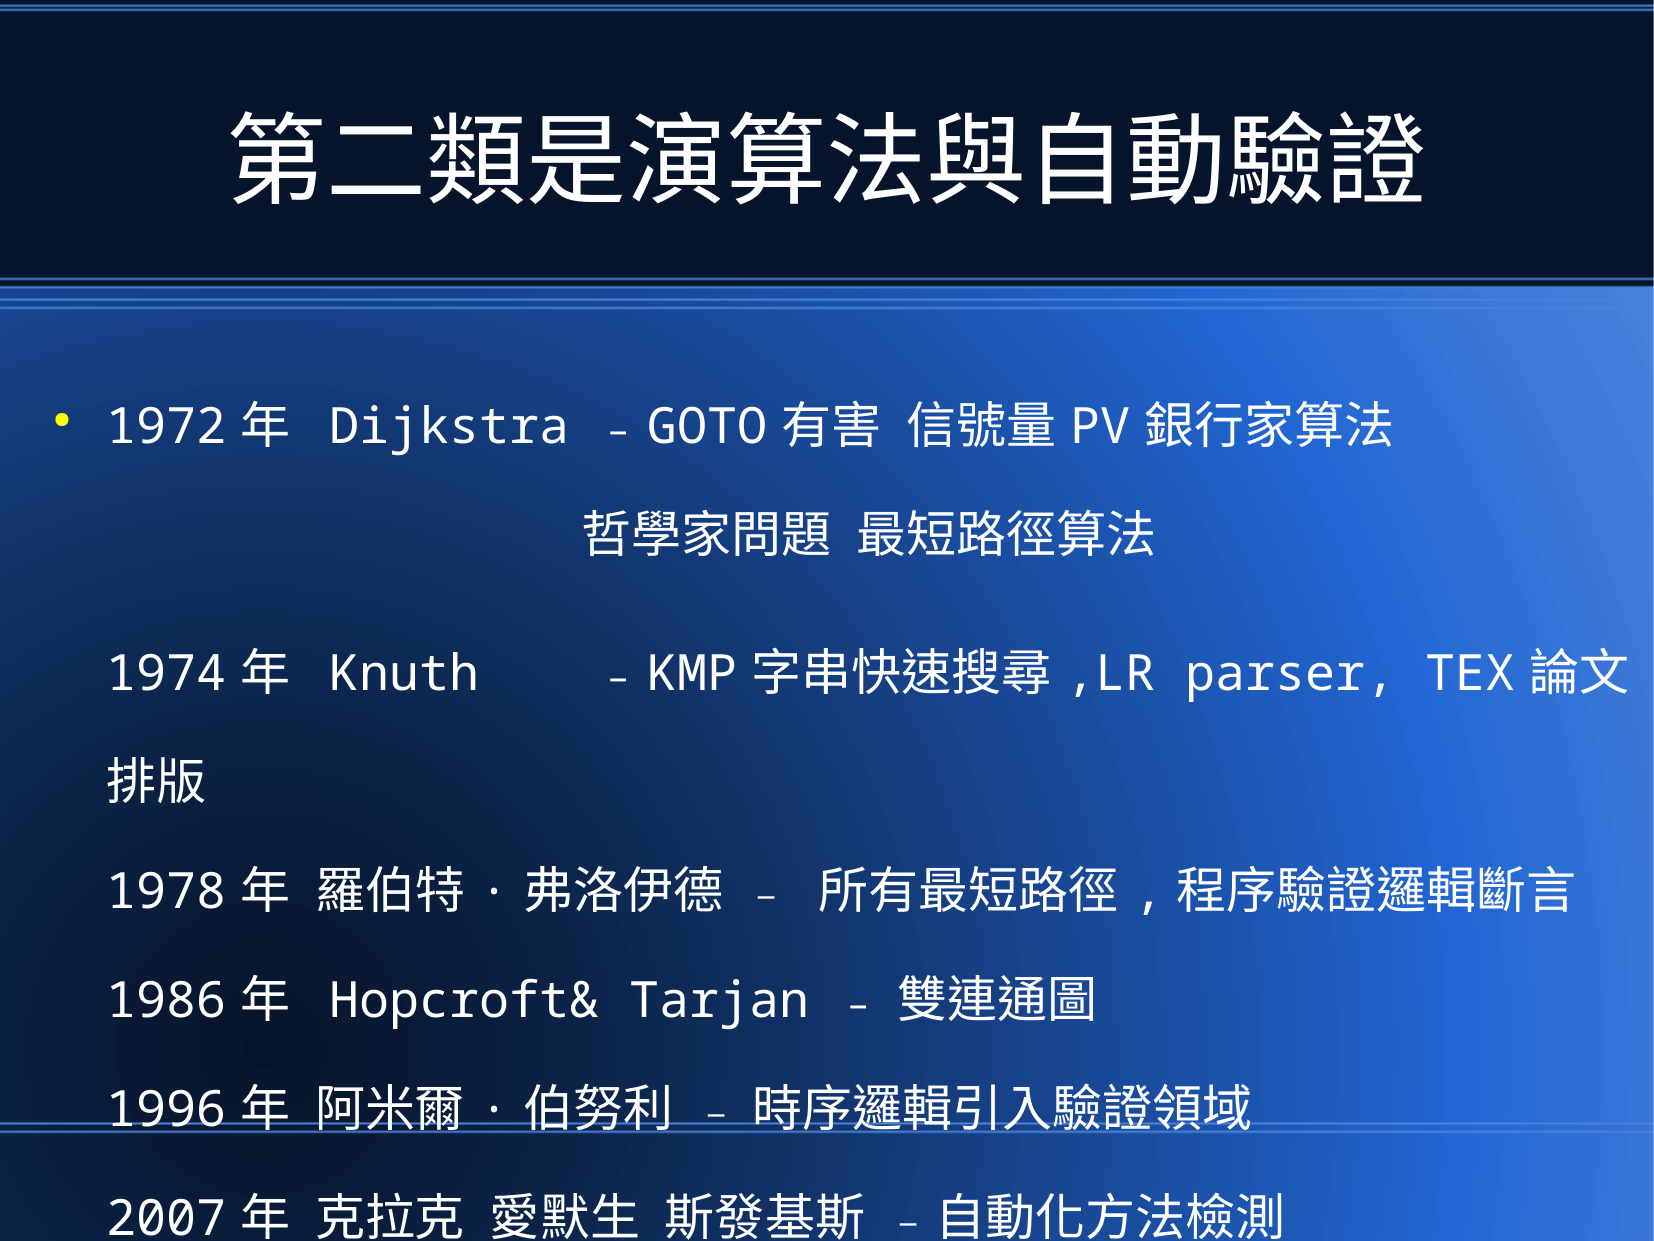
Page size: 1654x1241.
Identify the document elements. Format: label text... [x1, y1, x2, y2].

picture [0, 0, 1654, 1241]
title 第二類是演算法與自動驗證 [82, 49, 1571, 257]
list 1972年 Dijkstra – GOTO有害 信號量PV銀行家算法 哲學家問題 最短路徑算法 1974年 Knuth – KMP字串快速搜尋,LR parser, TEX論文排版 1978年 羅伯特·弗洛伊德 – 所有最短路徑,程序驗證邏輯斷言 1986年 Hopcroft& Tarjan – 雙連通圖 1996年 阿米爾·伯努利 – 時序邏輯引入驗證領域 2007年 克拉克 愛默生 斯發基斯 – 自動化方法檢測 [35, 348, 1630, 1241]
